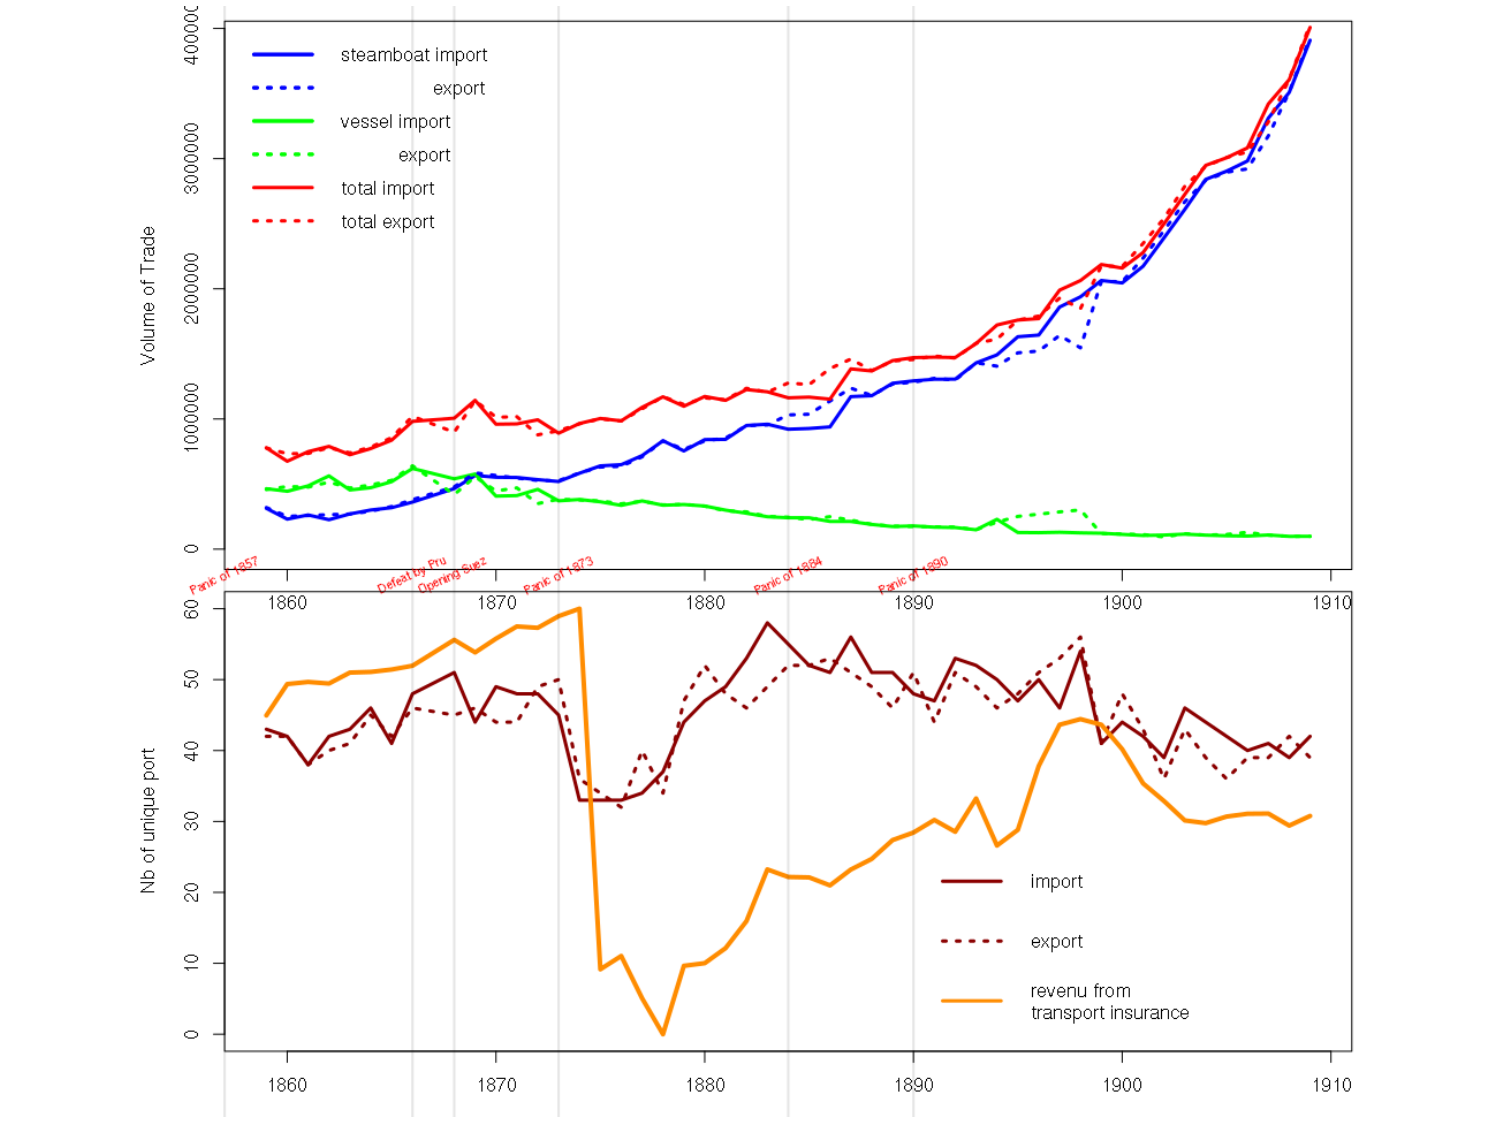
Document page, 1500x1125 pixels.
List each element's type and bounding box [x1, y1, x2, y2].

picture [114, 6, 1366, 1117]
